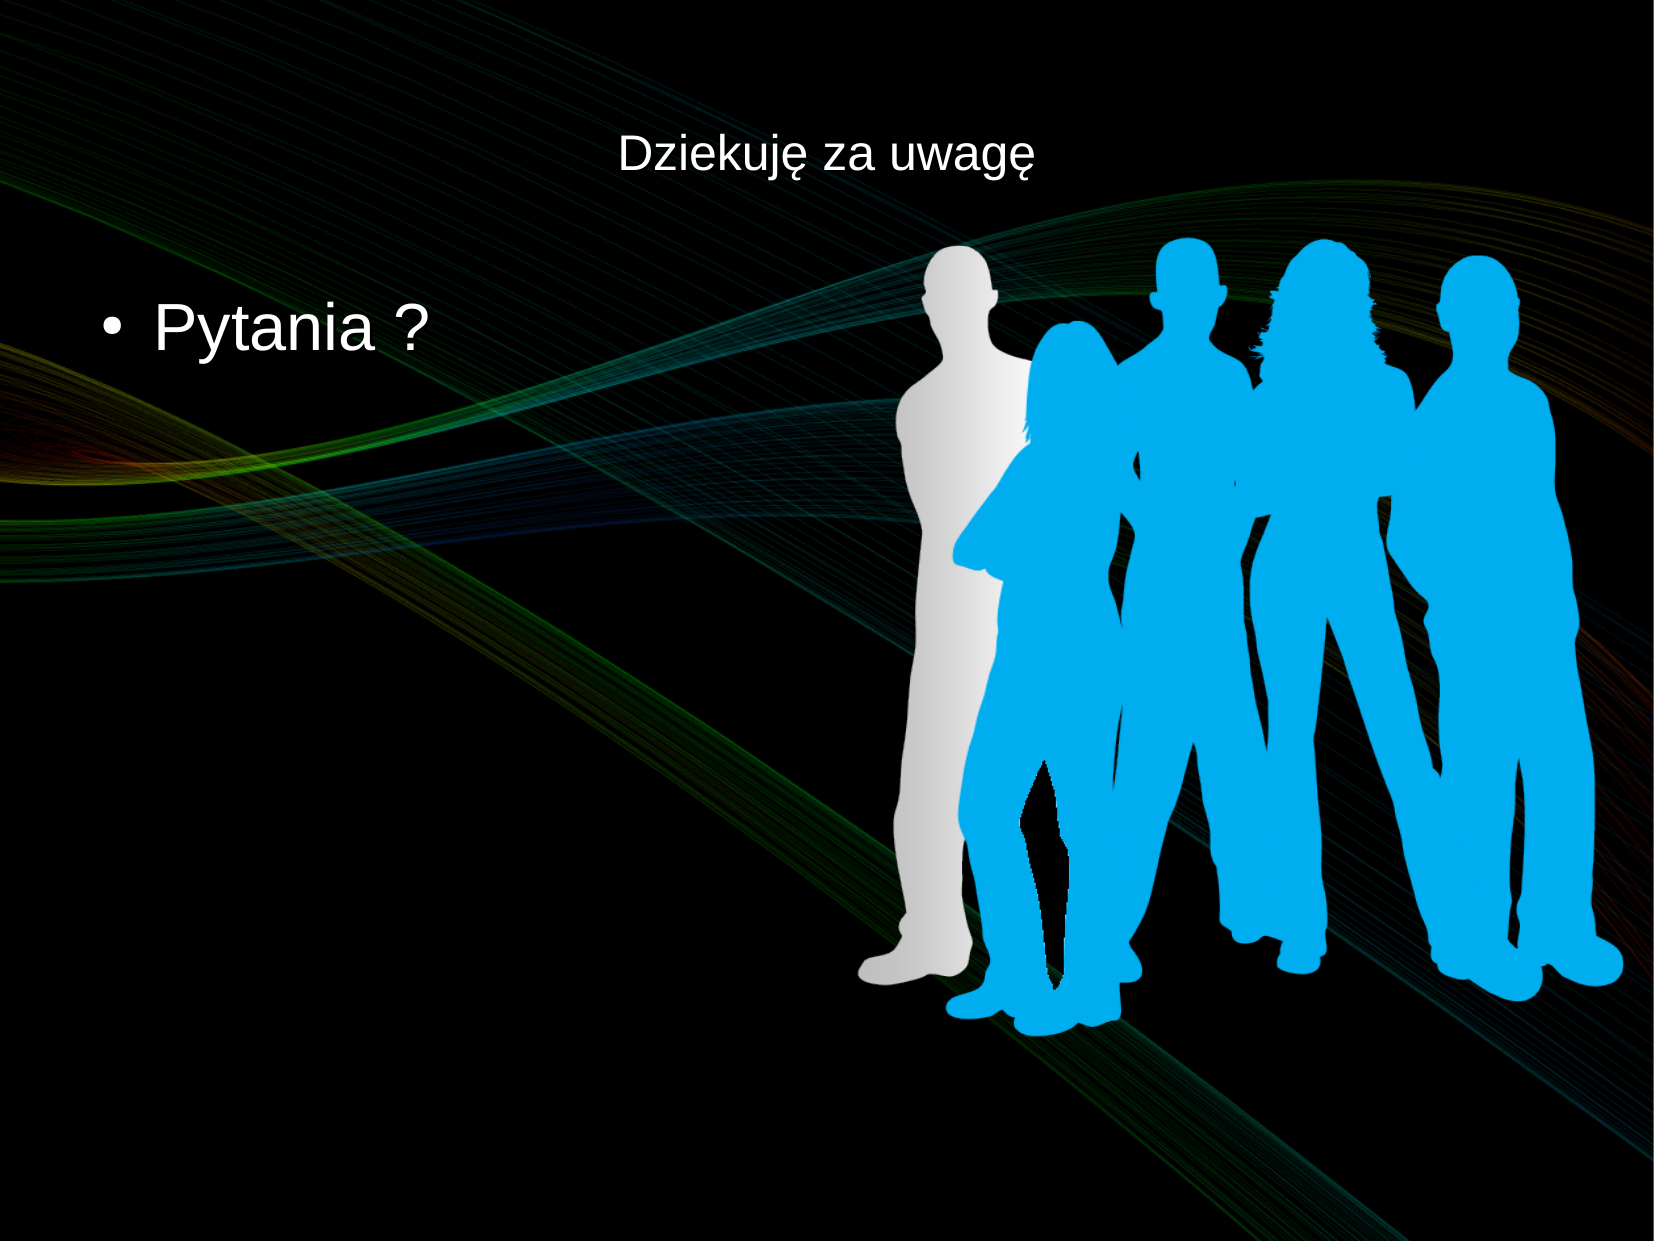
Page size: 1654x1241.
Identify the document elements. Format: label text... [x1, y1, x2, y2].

list Pytania ? [82, 290, 1571, 1109]
picture [0, 0, 1654, 1241]
title Dziekuję za uwagę [82, 49, 1571, 257]
